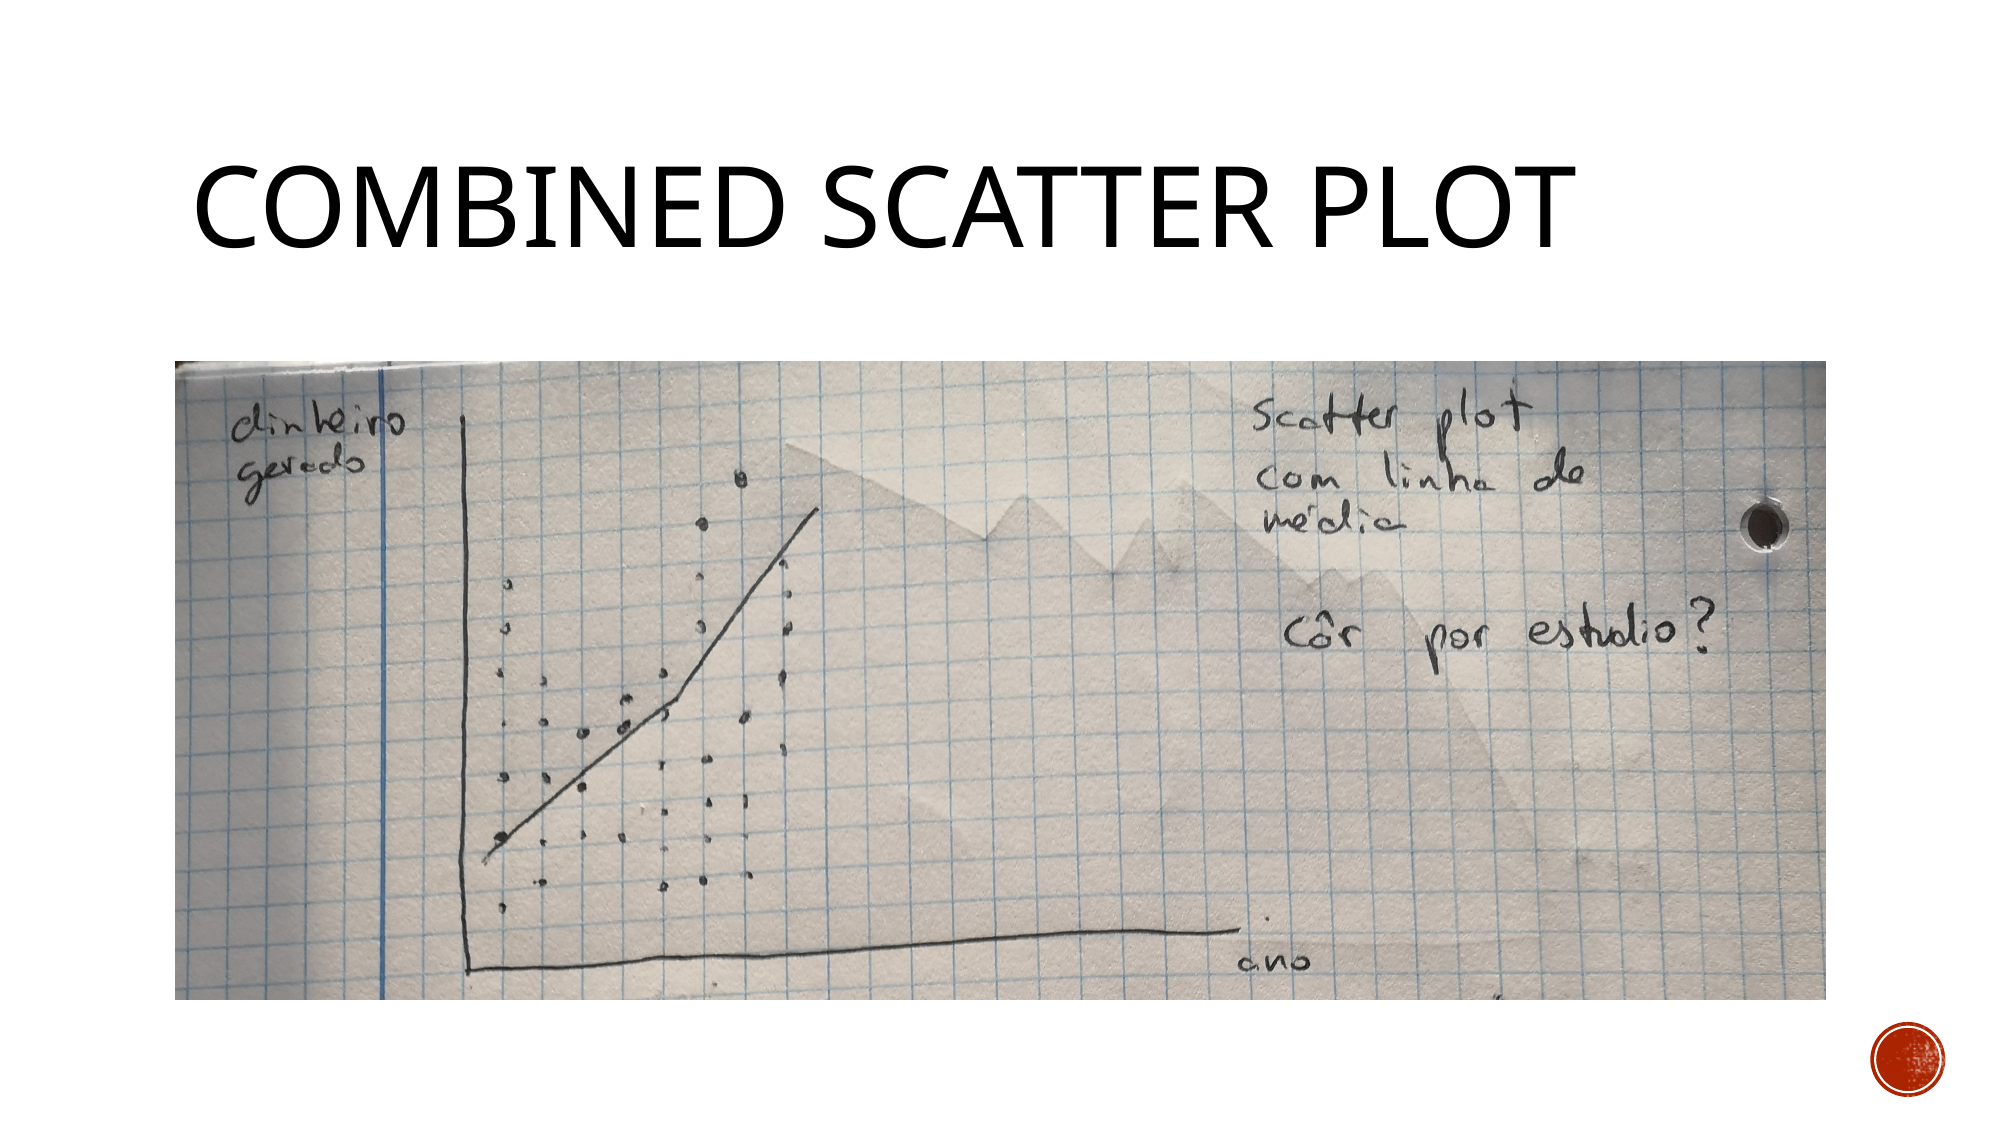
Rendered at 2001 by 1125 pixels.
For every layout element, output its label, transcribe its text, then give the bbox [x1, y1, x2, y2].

picture [175, 361, 1826, 1000]
title Combined scatter plot [175, 79, 1826, 344]
